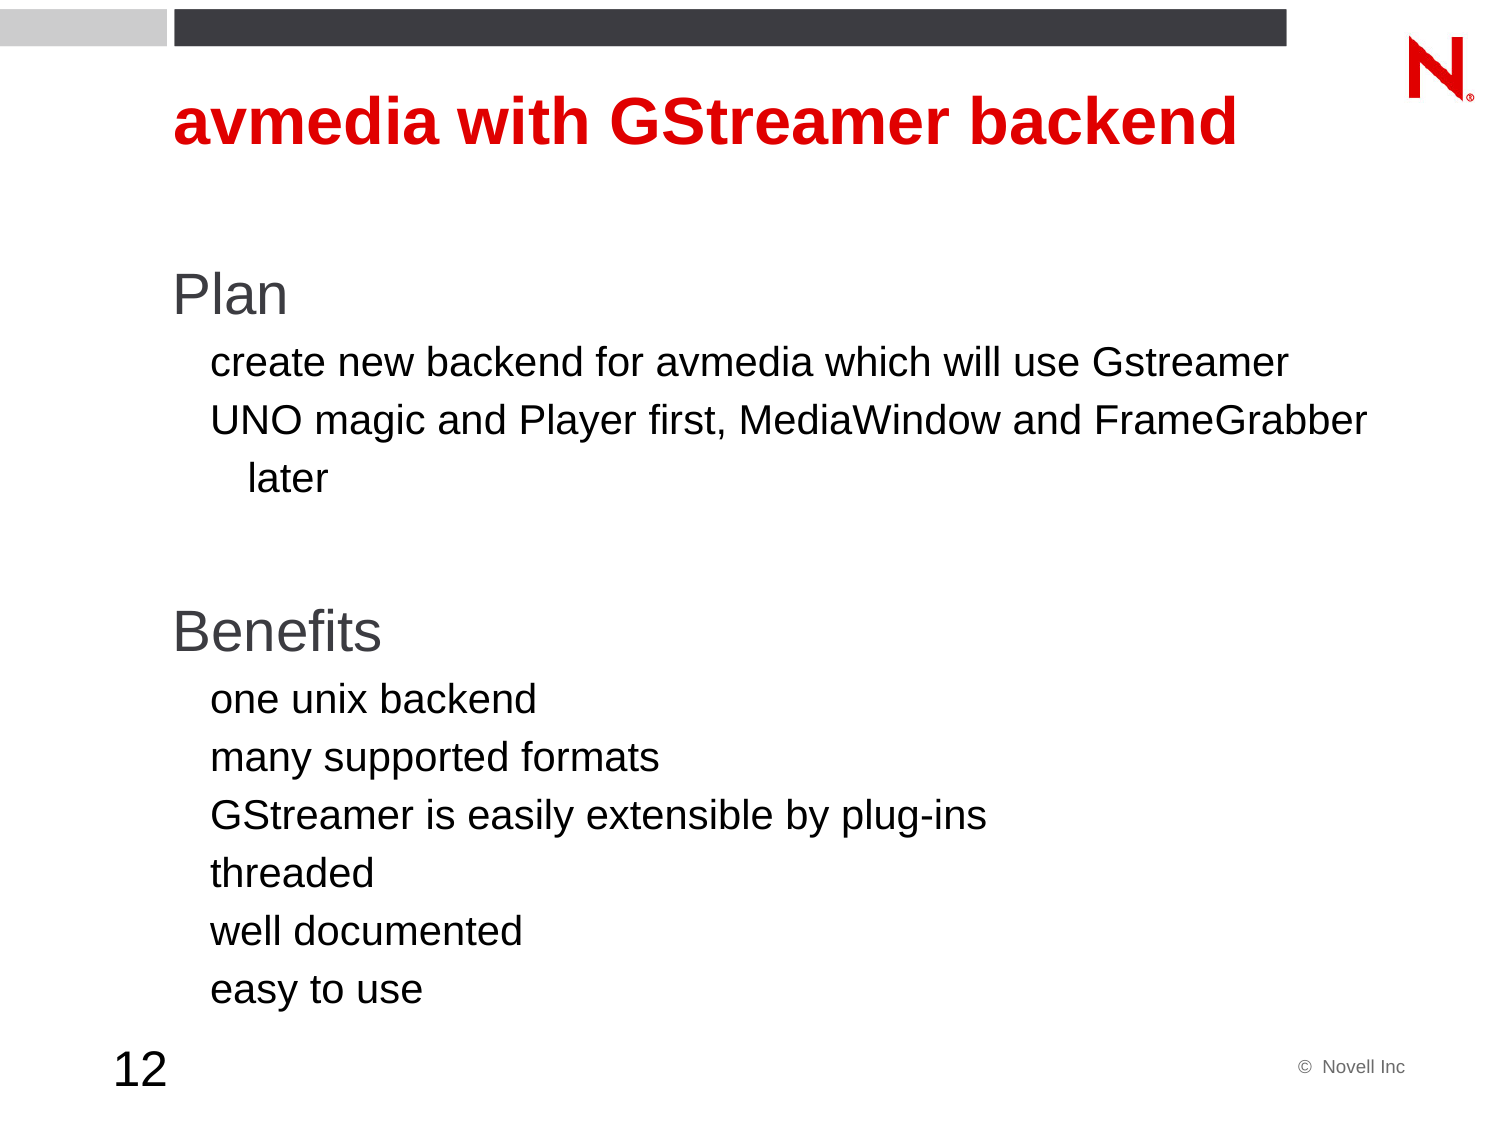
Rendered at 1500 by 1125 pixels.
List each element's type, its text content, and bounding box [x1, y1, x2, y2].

title avmedia with GStreamer backend [173, 41, 1395, 205]
list Plan create new backend for avmedia which will use Gstreamer UNO magic and Player first, MediaWindow and FrameGrabber later Benefits one unix backend many supported formats GStreamer is easily extensible by plug-ins threaded well documented easy to use [172, 246, 1413, 1065]
picture [1404, 32, 1477, 105]
